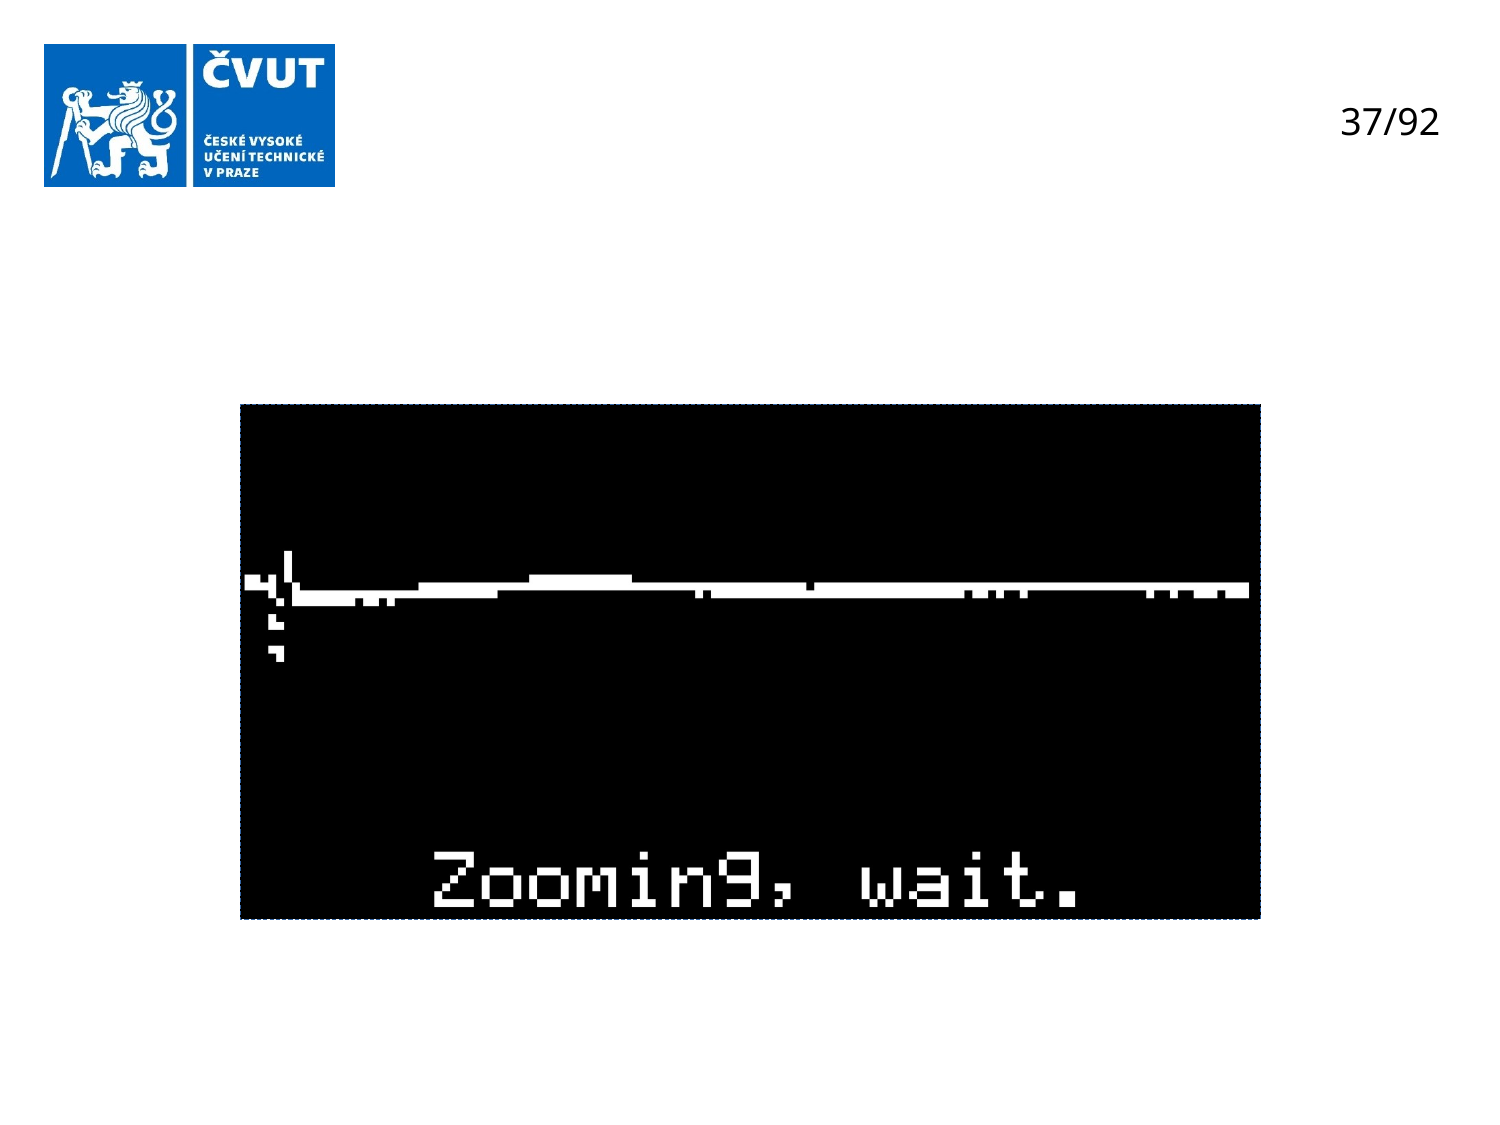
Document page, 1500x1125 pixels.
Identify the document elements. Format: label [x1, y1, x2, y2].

picture [240, 404, 1261, 920]
picture [44, 44, 335, 187]
list [177, 501, 1456, 1081]
